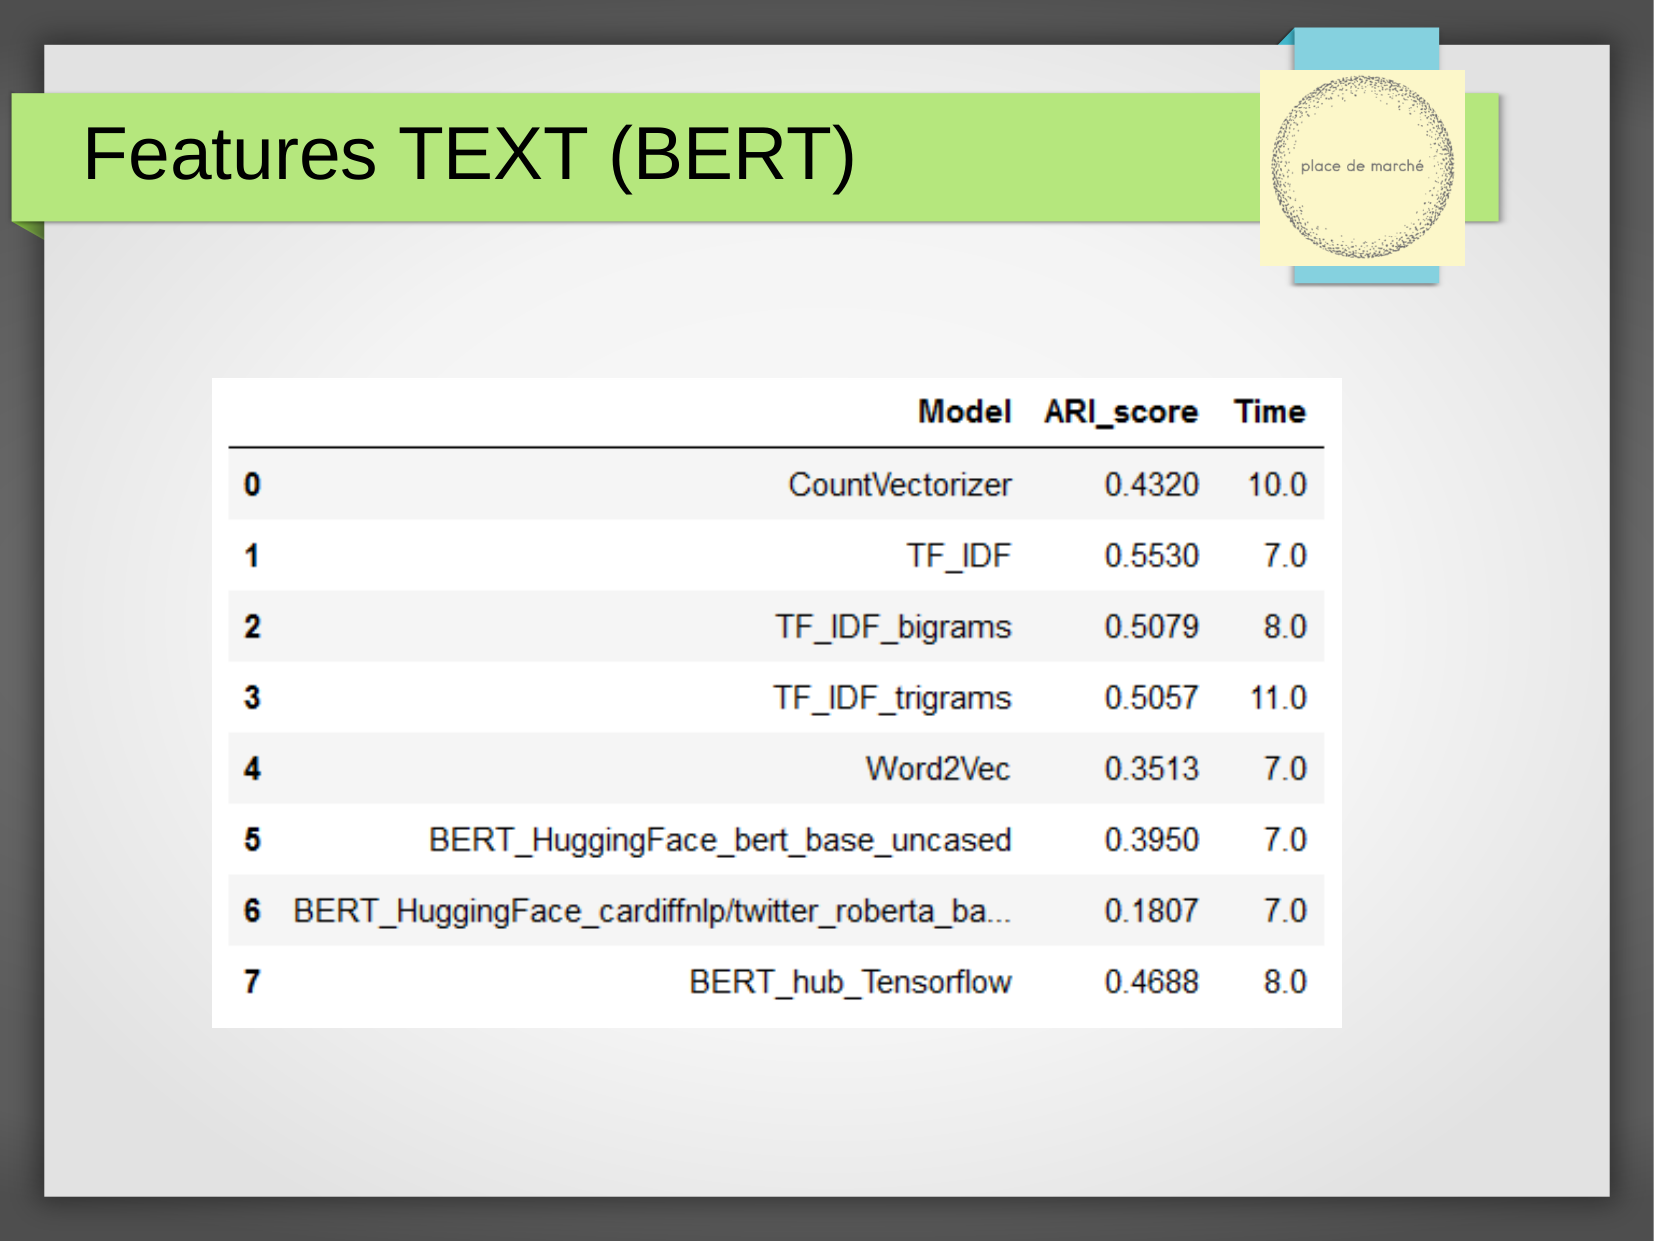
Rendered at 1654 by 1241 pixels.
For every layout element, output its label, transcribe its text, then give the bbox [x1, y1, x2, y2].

title Features TEXT (BERT) [82, 94, 1260, 213]
picture [0, 0, 1654, 1241]
